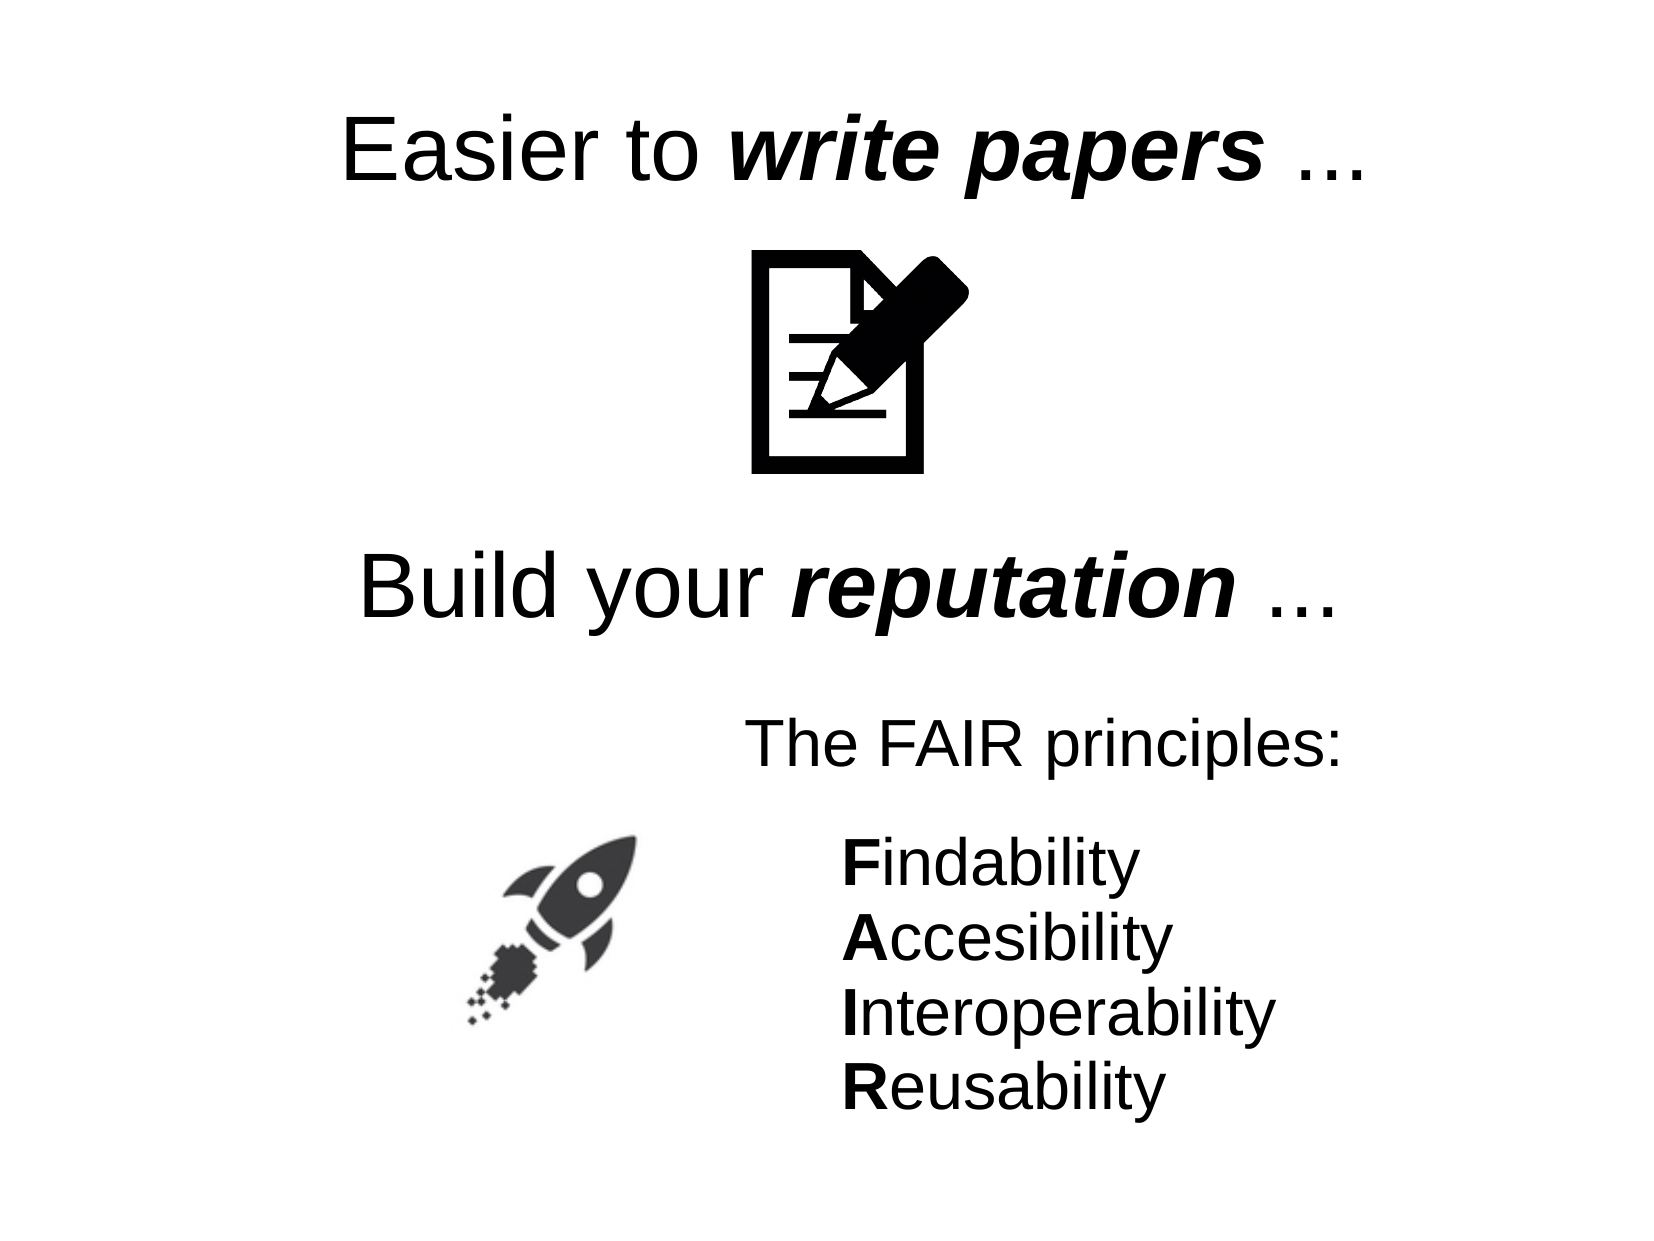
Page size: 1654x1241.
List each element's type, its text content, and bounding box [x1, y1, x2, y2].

picture [435, 800, 667, 1051]
title Findability Accesibility Interoperability Reusability [840, 825, 1320, 1125]
picture [748, 250, 972, 474]
title Build your reputation ... [297, 483, 1401, 689]
title The FAIR principles: [722, 690, 1368, 796]
title Easier to write papers ... [120, 45, 1591, 251]
